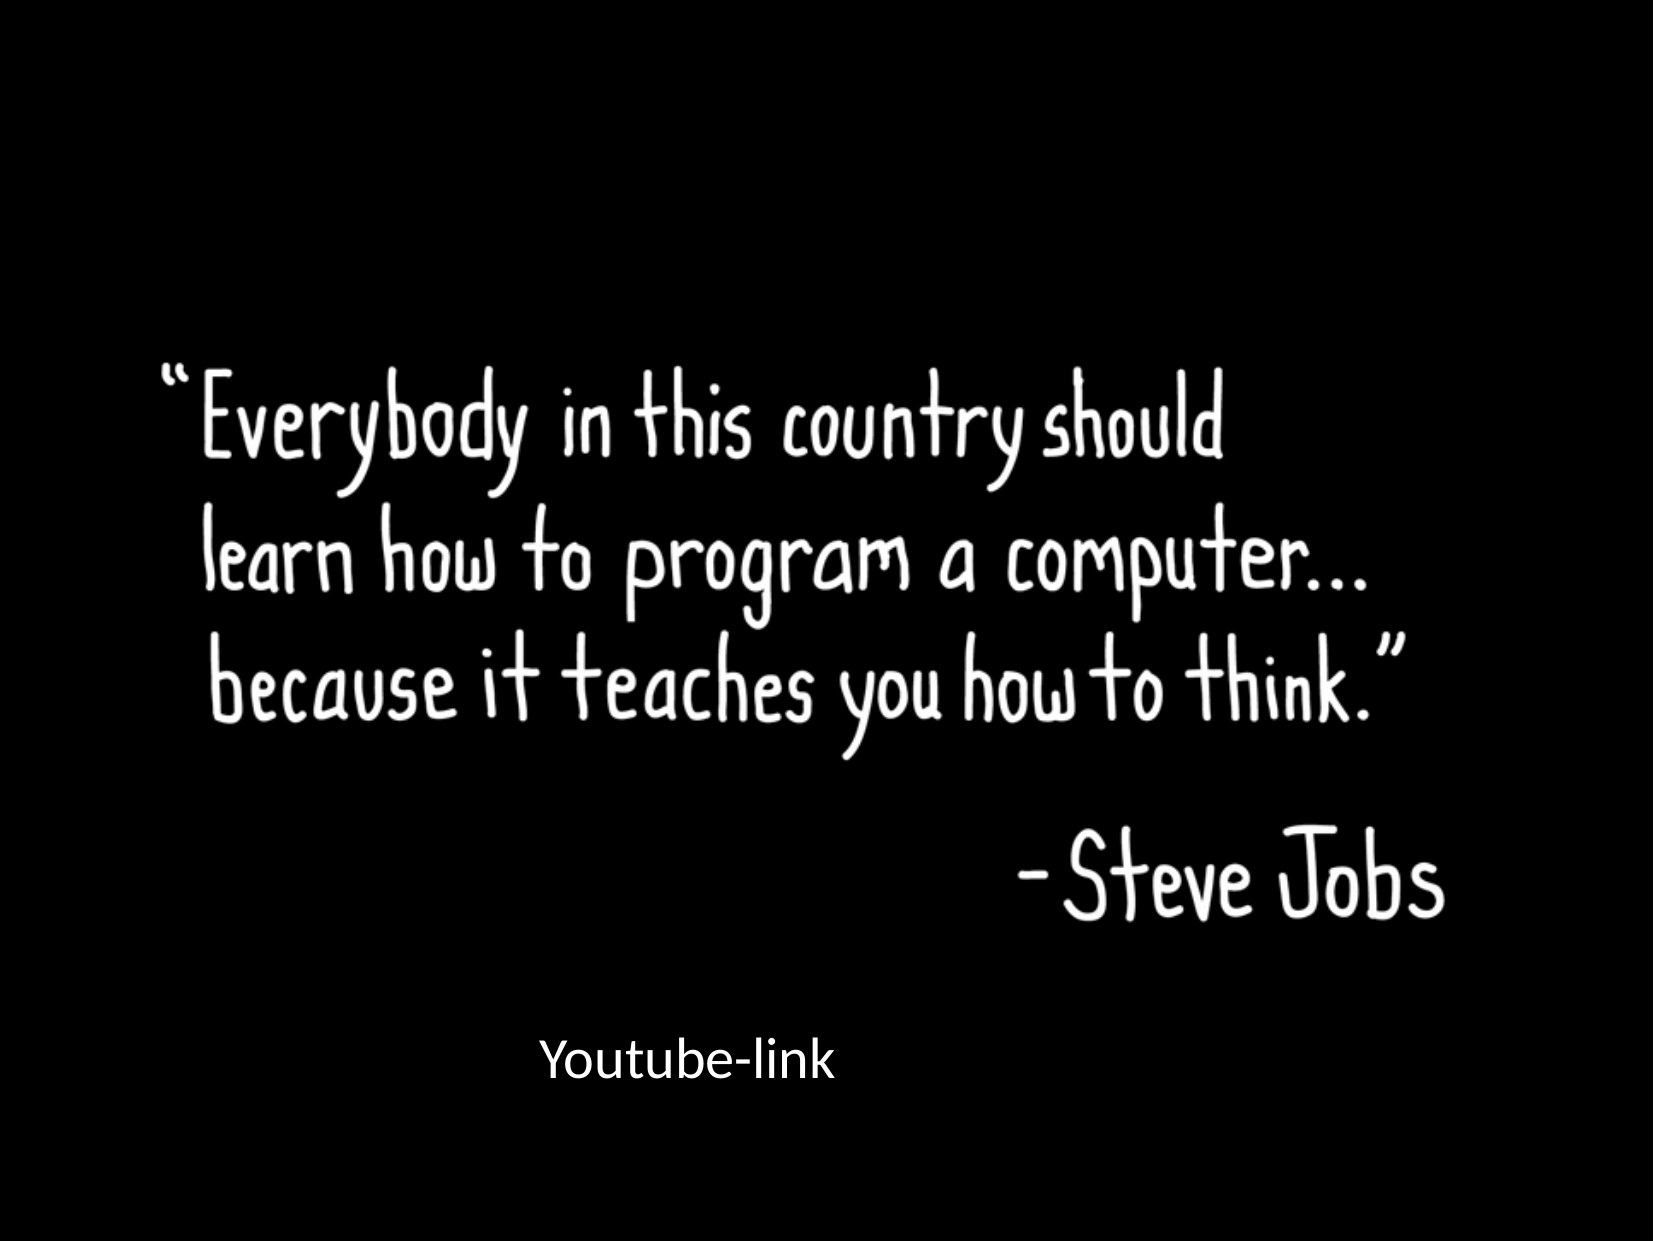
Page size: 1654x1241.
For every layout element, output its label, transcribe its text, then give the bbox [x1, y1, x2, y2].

picture [90, 269, 1563, 1005]
text_box Youtube-link [525, 1012, 1653, 1241]
